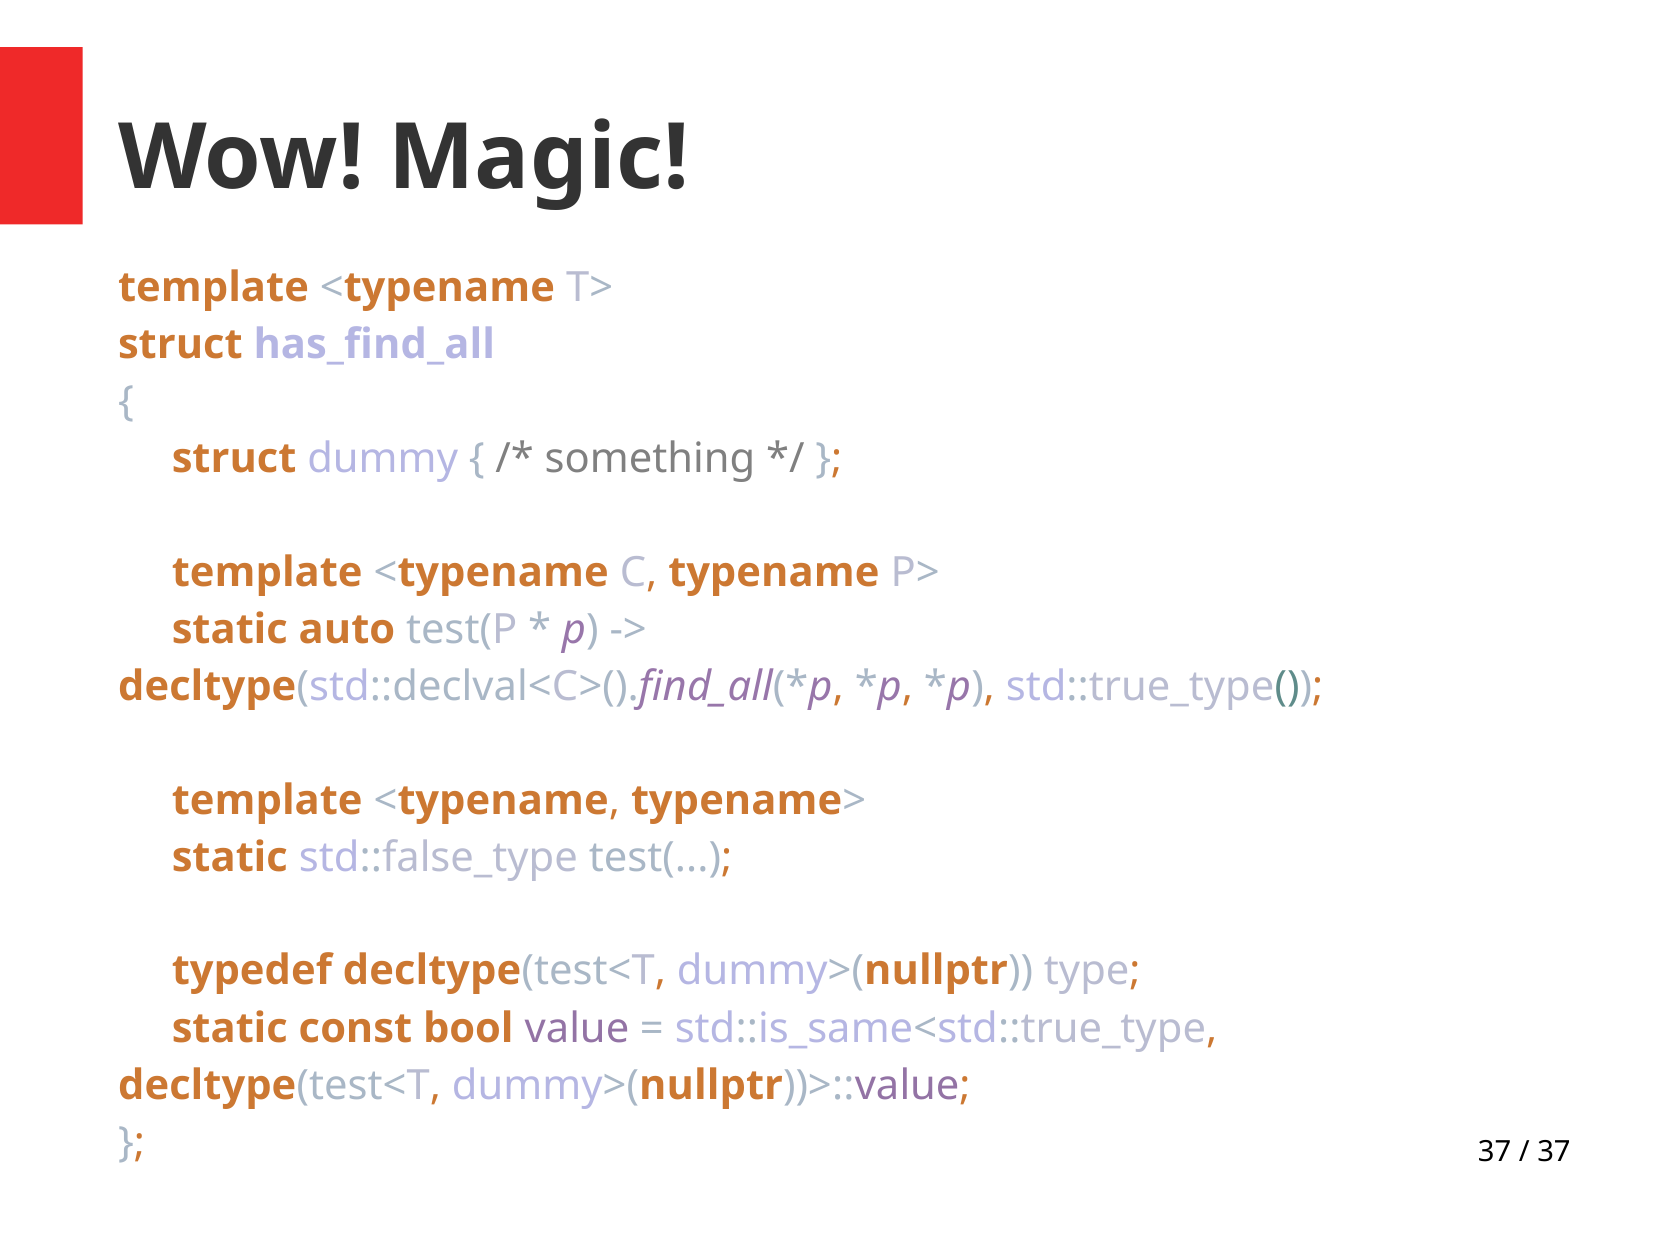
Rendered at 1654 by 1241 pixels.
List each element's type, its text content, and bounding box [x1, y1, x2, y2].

title Wow! Magic! [118, 49, 1571, 256]
list template <typename T> struct has_find_all { struct dummy { /* something */ }; template <typename C, typename P> static auto test(P * p) -> decltype(std::declval<C>().find_all(*p, *p, *p), std::true_type()); template <typename, typename> static std::false_type test(...); typedef decltype(test<T, dummy>(nullptr)) type; static const bool value = std::is_same<std::true_type, decltype(test<T, dummy>(nullptr))>::value; }; [118, 256, 1630, 1074]
